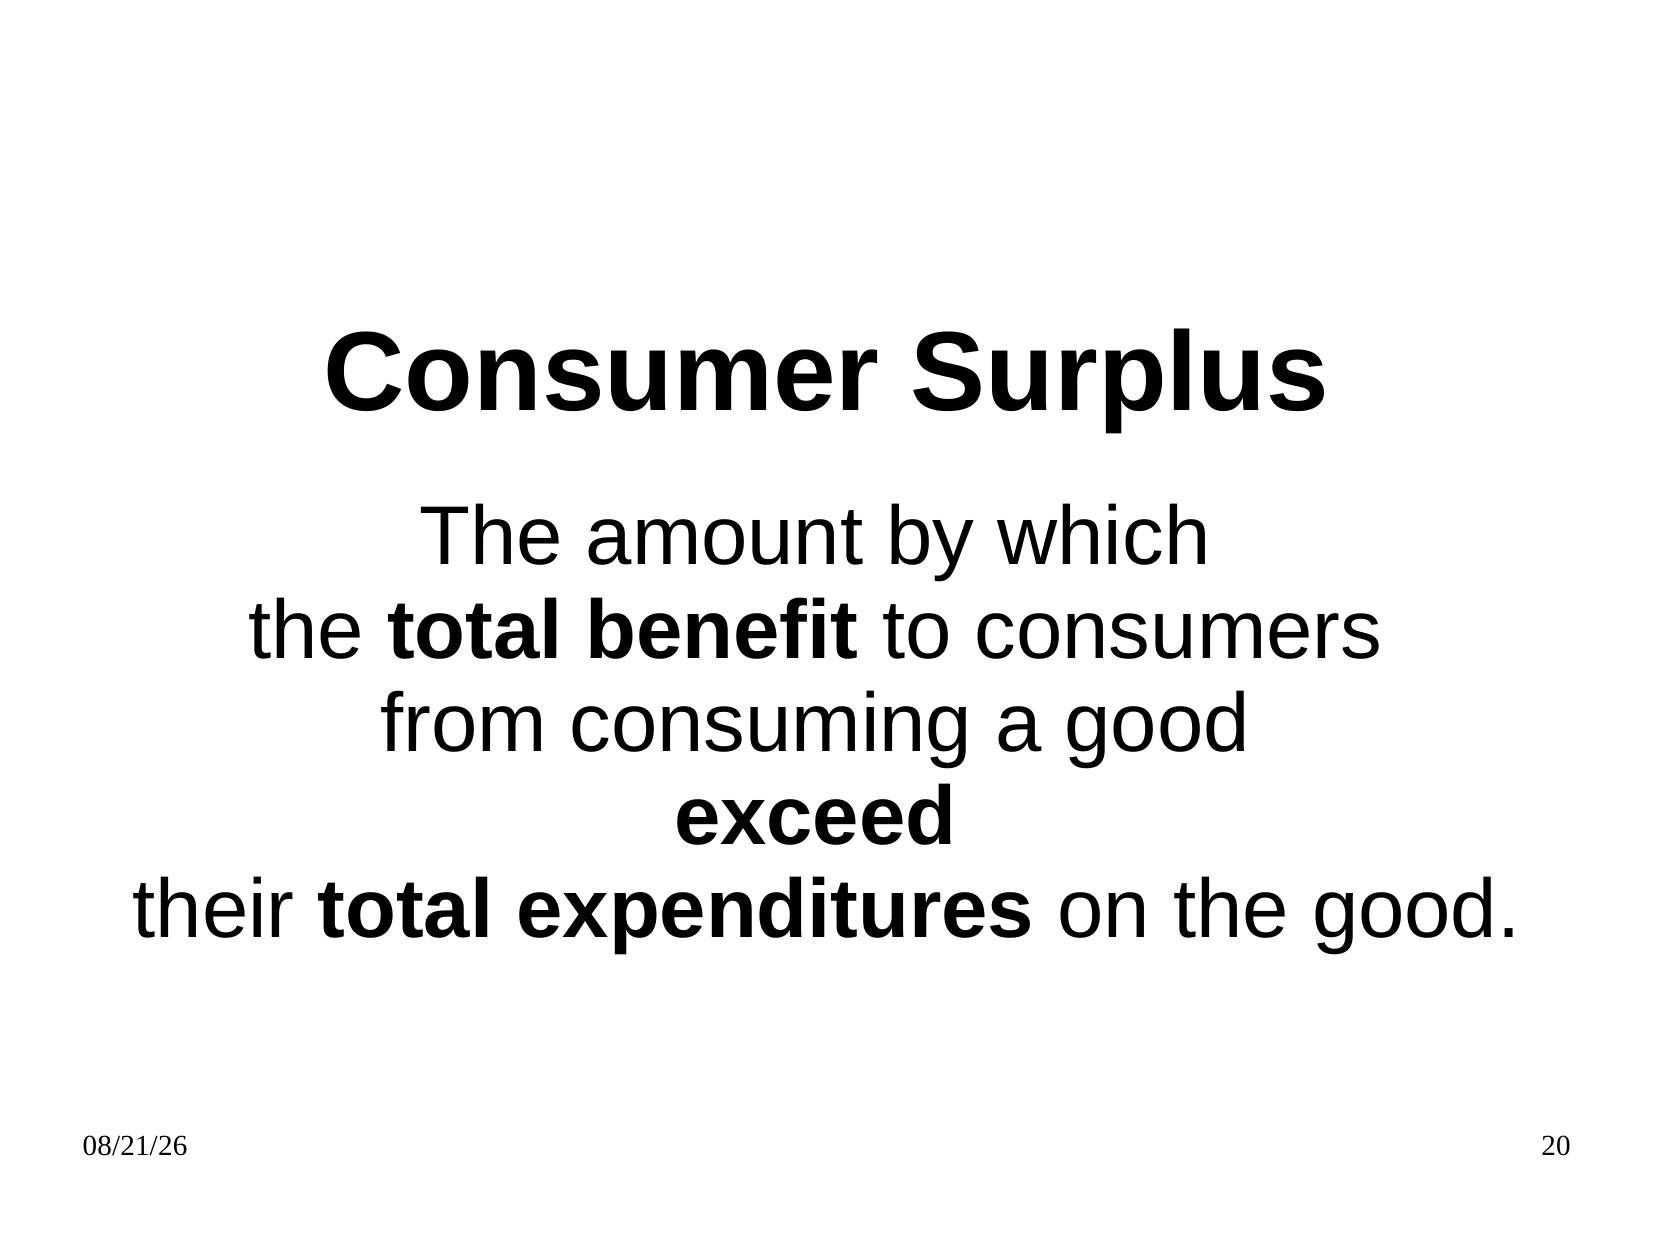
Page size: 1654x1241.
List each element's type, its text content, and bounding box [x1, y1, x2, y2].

subtitle The amount by which the total benefit to consumers from consuming a good exceed their total expenditures on the good. [82, 489, 1571, 955]
title Consumer Surplus [82, 267, 1571, 476]
